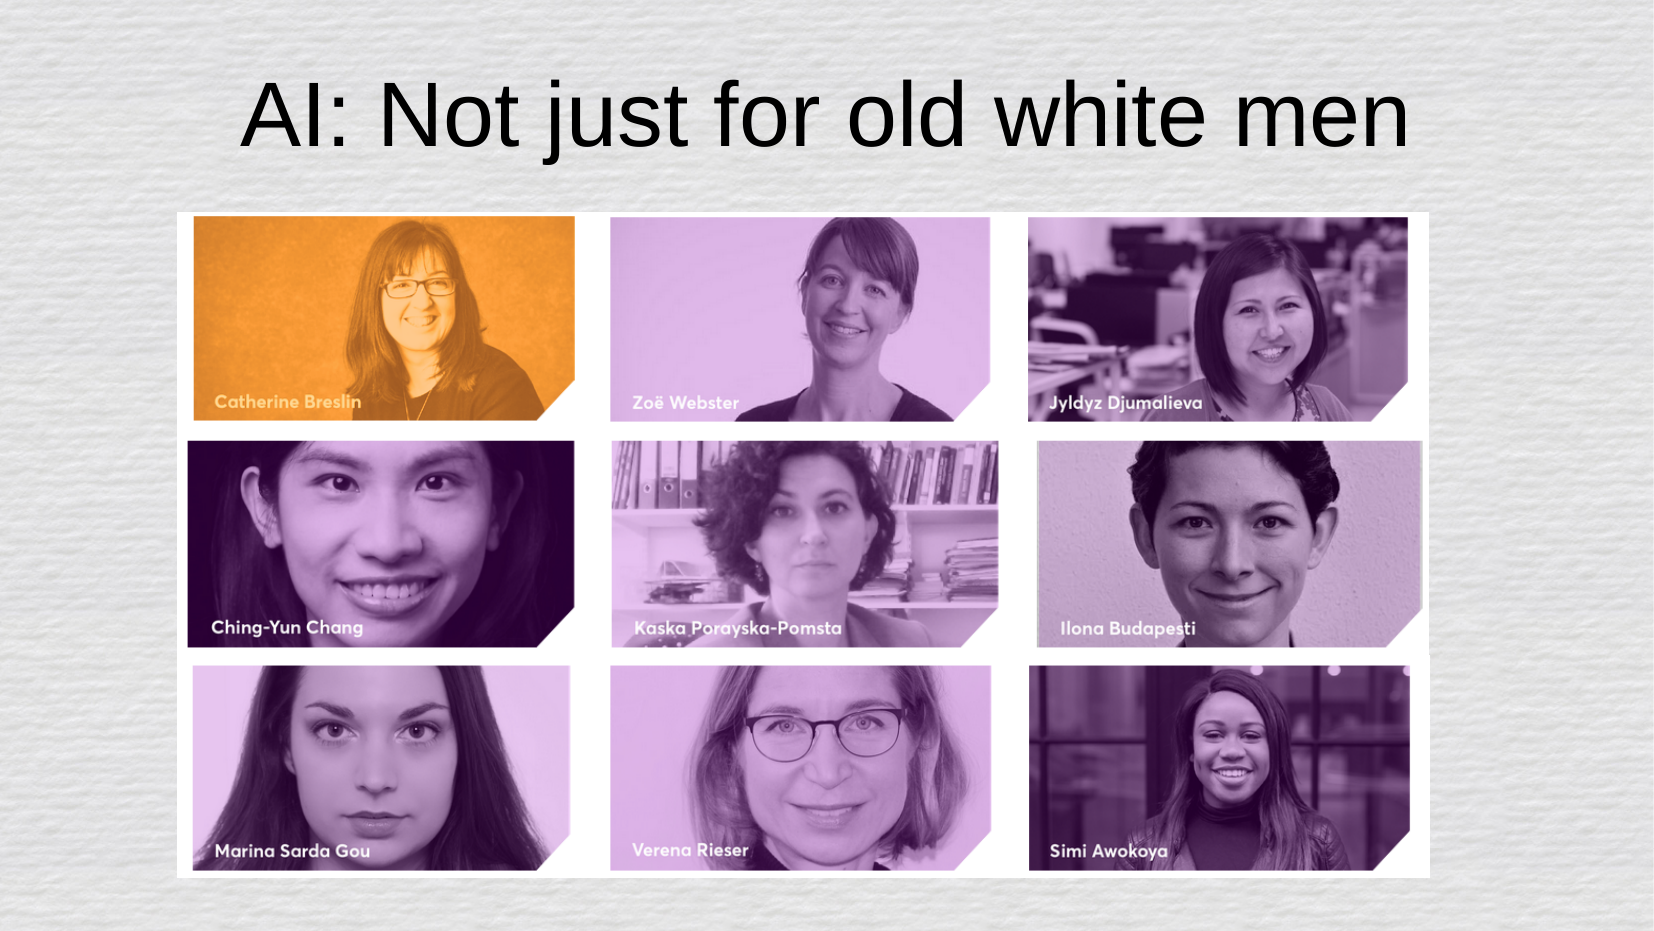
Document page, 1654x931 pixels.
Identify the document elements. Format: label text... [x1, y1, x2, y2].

title AI: Not just for old white men [82, 37, 1571, 193]
picture [0, 0, 1654, 931]
